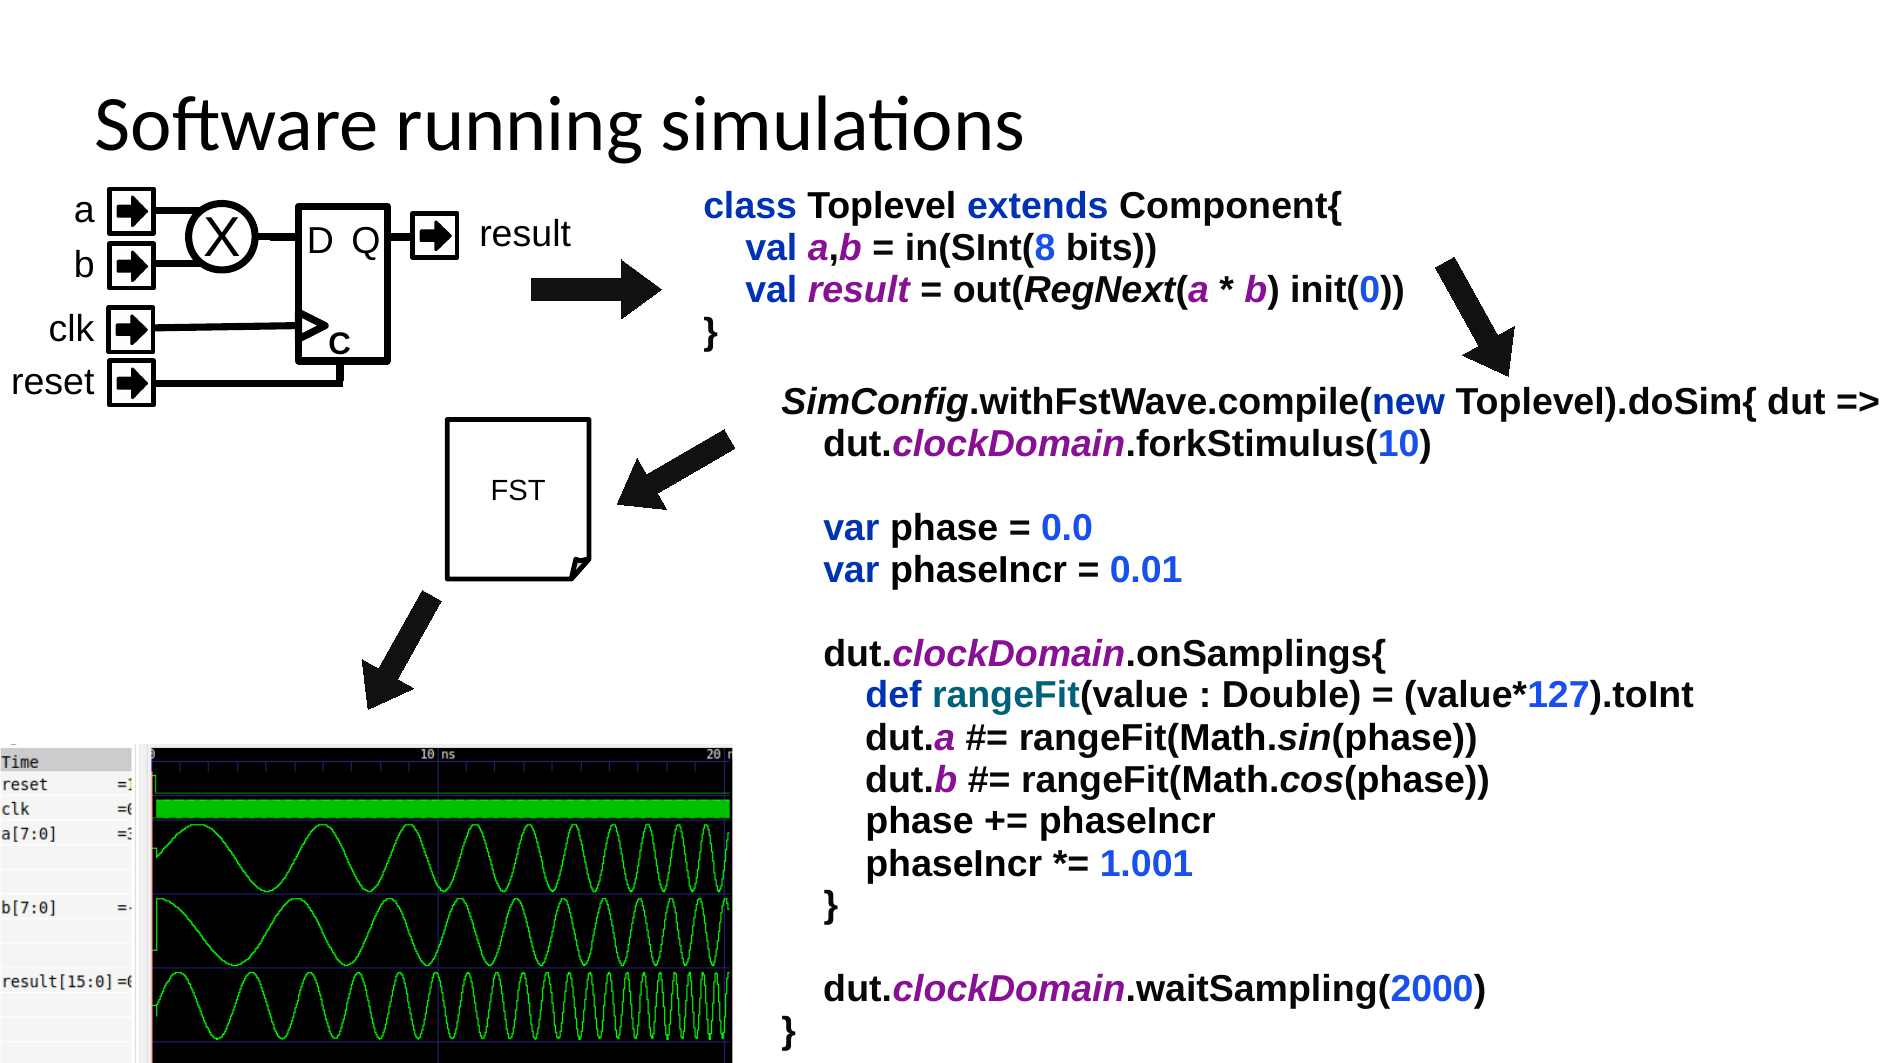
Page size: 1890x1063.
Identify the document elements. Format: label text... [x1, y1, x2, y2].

text_box [1435, 257, 1515, 377]
title Software running simulations [94, 42, 1796, 220]
text_box SimConfig.withFstWave.compile(new Toplevel).doSim{ dut => dut.clockDomain.forkStimulus(10) var phase = 0.0 var phaseIncr = 0.01 dut.clockDomain.onSamplings{ def rangeFit(value : Double) = (value*127).toInt dut.a #= rangeFit(Math.sin(phase)) dut.b #= rangeFit(Math.cos(phase)) phase += phaseIncr phaseIncr *= 1.001 } dut.clockDomain.waitSampling(2000) } [745, 330, 1890, 1063]
text_box [362, 590, 442, 710]
text_box [531, 259, 662, 319]
text_box [617, 429, 735, 510]
text_box class Toplevel extends Component{ val a,b = in(SInt(8 bits)) val result = out(RegNext(a * b) init(0)) } [688, 177, 1483, 528]
picture [444, 417, 592, 582]
picture [0, 177, 677, 414]
picture [0, 744, 733, 1063]
